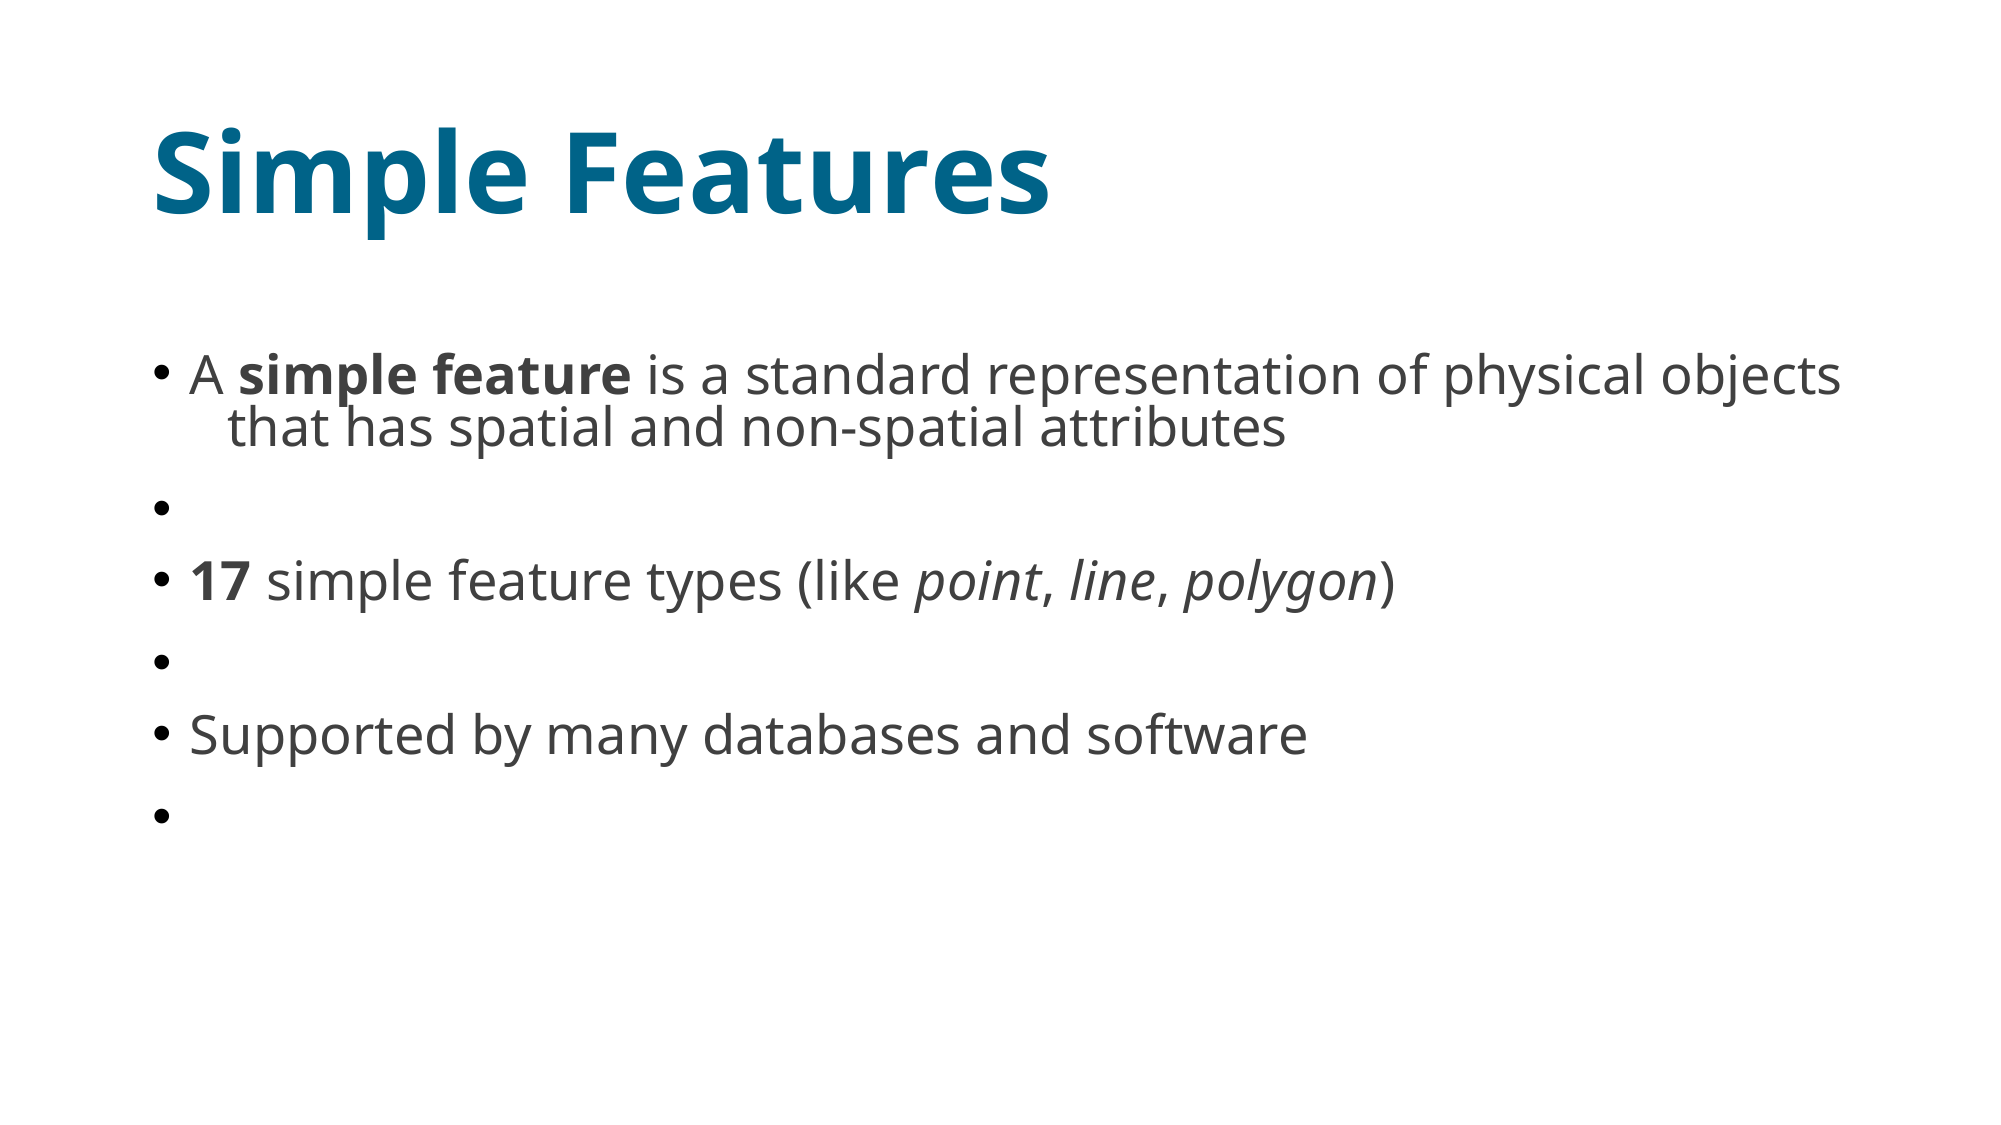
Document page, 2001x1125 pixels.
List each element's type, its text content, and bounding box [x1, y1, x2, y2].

title Simple Features [137, 59, 1863, 278]
list A simple feature is a standard representation of physical objects that has spatial and non-spatial attributes 17 simple feature types (like point, line, polygon) Supported by many databases and software [137, 345, 1863, 862]
